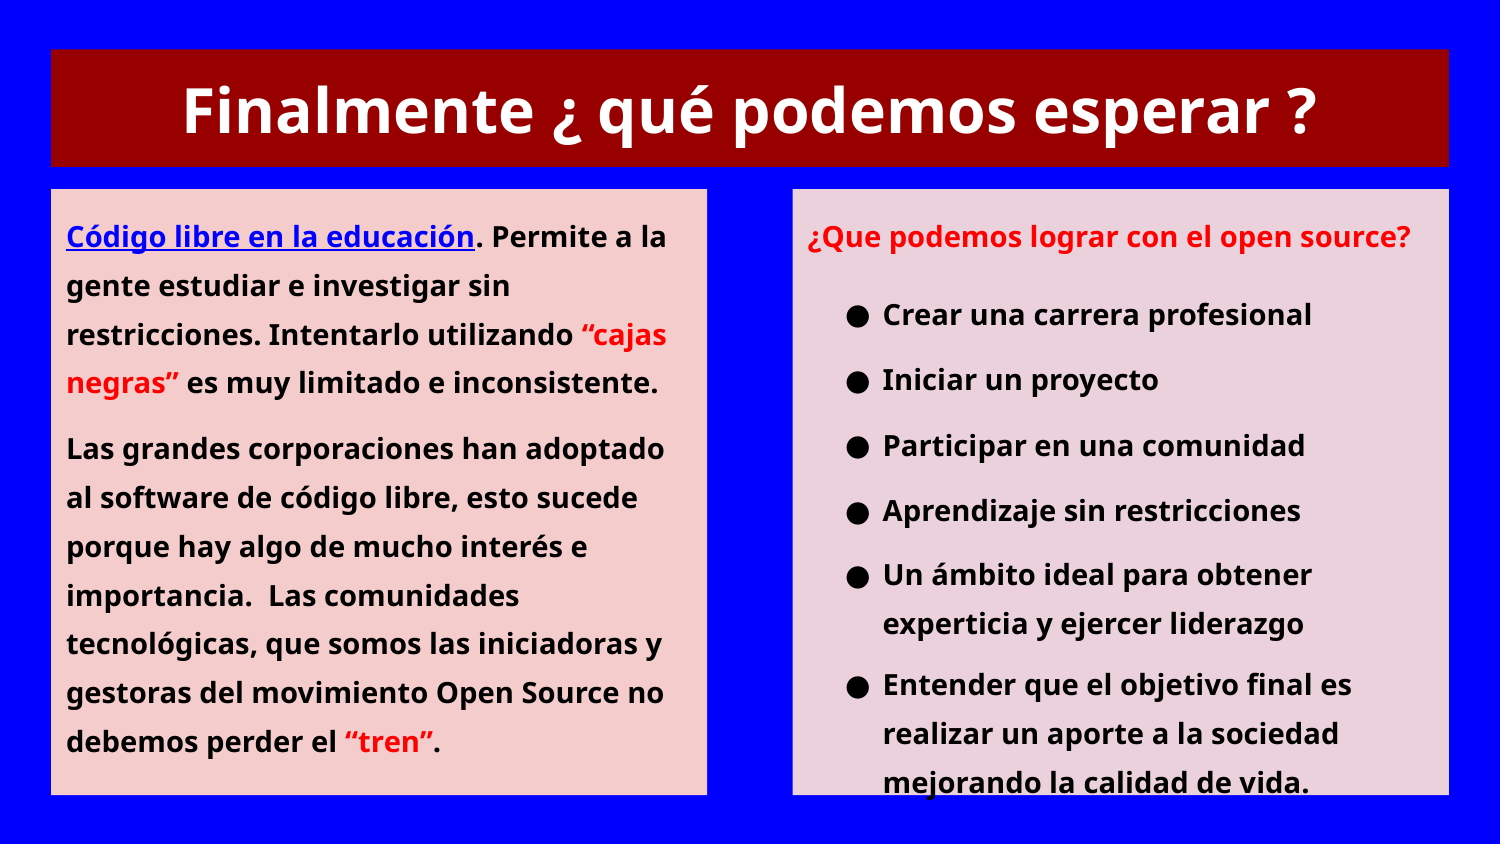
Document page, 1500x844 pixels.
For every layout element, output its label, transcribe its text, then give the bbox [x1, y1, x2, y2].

list Código libre en la educación. Permite a la gente estudiar e investigar sin restricciones. Intentarlo utilizando “cajas negras” es muy limitado e inconsistente. Las grandes corporaciones han adoptado al software de código libre, esto sucede porque hay algo de mucho interés e importancia. Las comunidades tecnológicas, que somos las iniciadoras y gestoras del movimiento Open Source no debemos perder el “tren”. [51, 189, 708, 796]
list ¿Que podemos lograr con el open source? Crear una carrera profesional Iniciar un proyecto Participar en una comunidad Aprendizaje sin restricciones Un ámbito ideal para obtener experticia y ejercer liderazgo Entender que el objetivo final es realizar un aporte a la sociedad mejorando la calidad de vida. [792, 189, 1449, 796]
title Finalmente ¿ qué podemos esperar ? [51, 49, 1449, 167]
